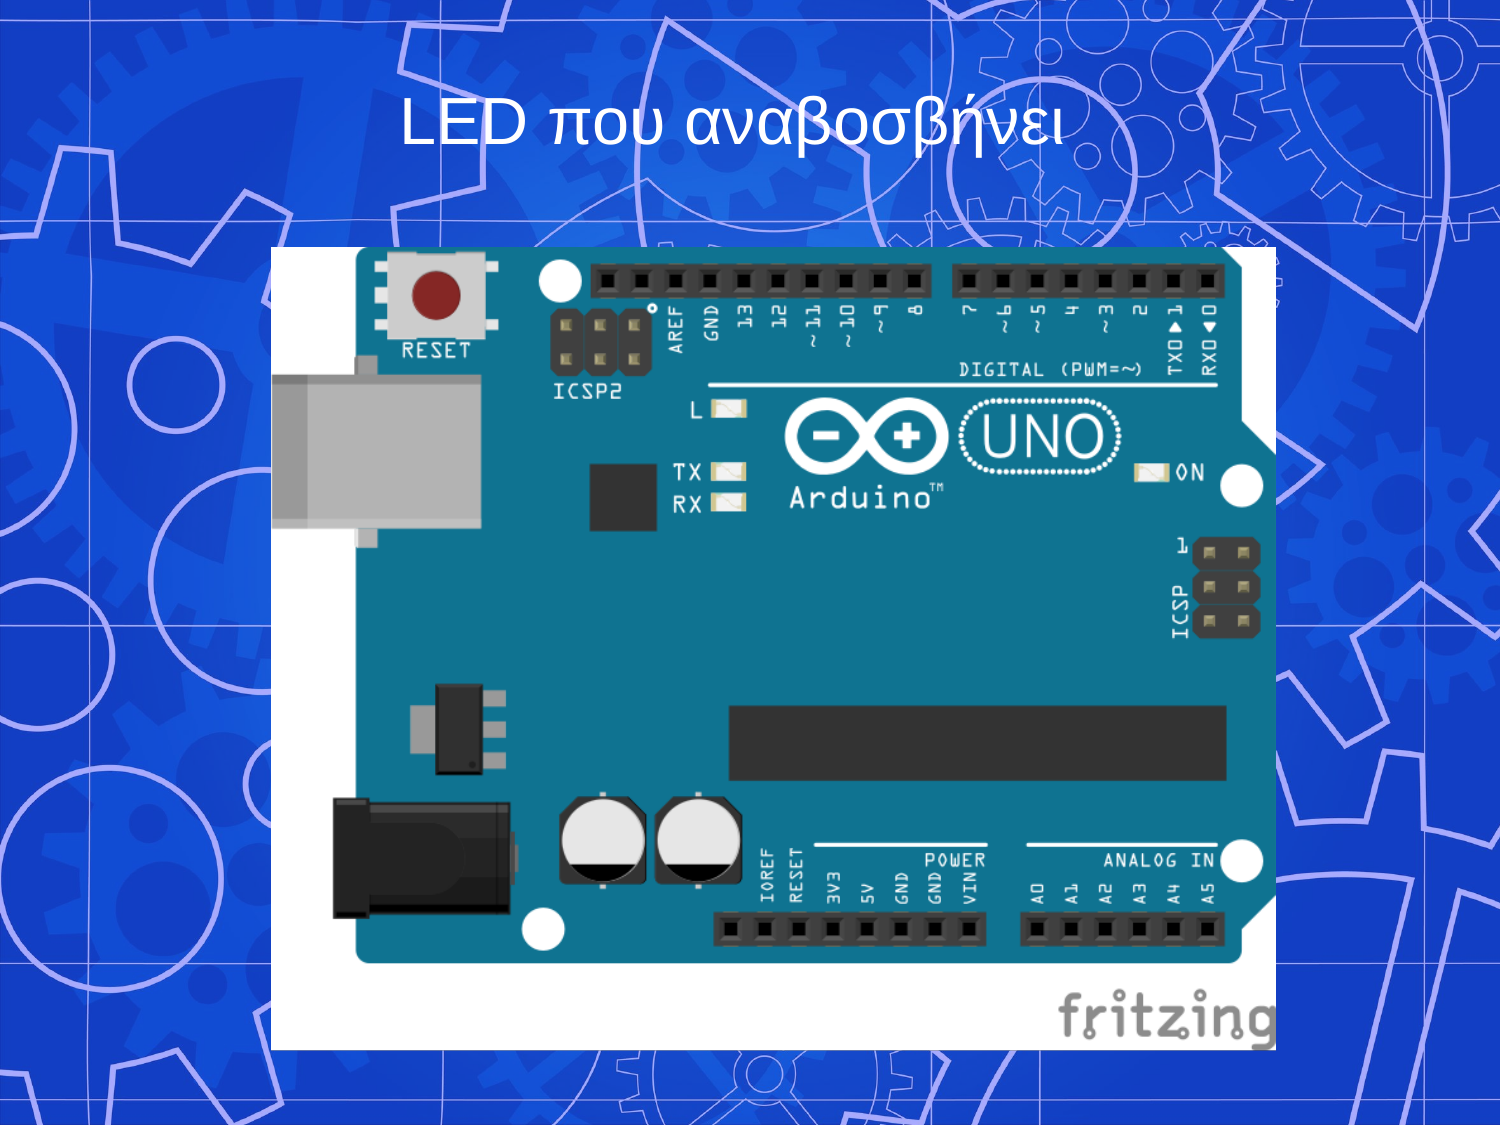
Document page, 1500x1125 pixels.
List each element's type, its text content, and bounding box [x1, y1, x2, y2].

picture [271, 248, 1276, 1052]
text_box LED που αναβοσβήνει [283, 70, 1182, 166]
